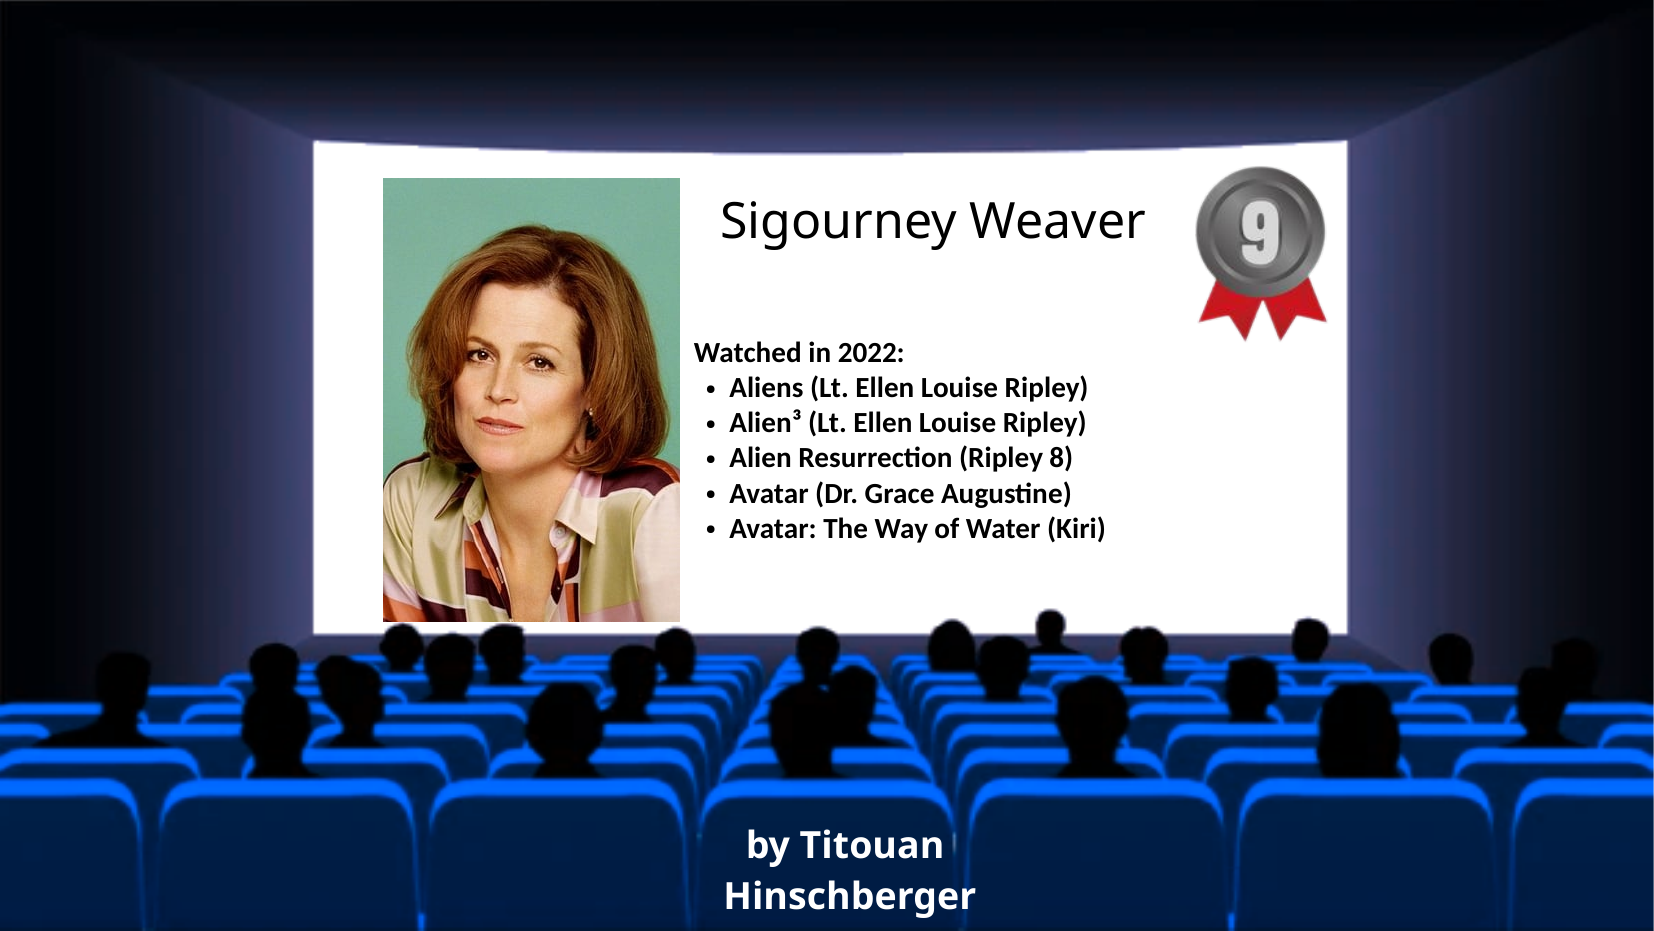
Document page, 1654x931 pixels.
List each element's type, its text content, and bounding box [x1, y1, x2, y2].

picture [0, 0, 1654, 931]
text_box Sigourney Weaver [679, 177, 1188, 263]
text_box Watched in 2022: Aliens (Lt. Ellen Louise Ripley) Alien³ (Lt. Ellen Louise Ripley) Alien Resurrection (Ripley 8) Avatar (Dr. Grace Augustine) Avatar: The Way of Water (Kiri) [680, 265, 1347, 621]
